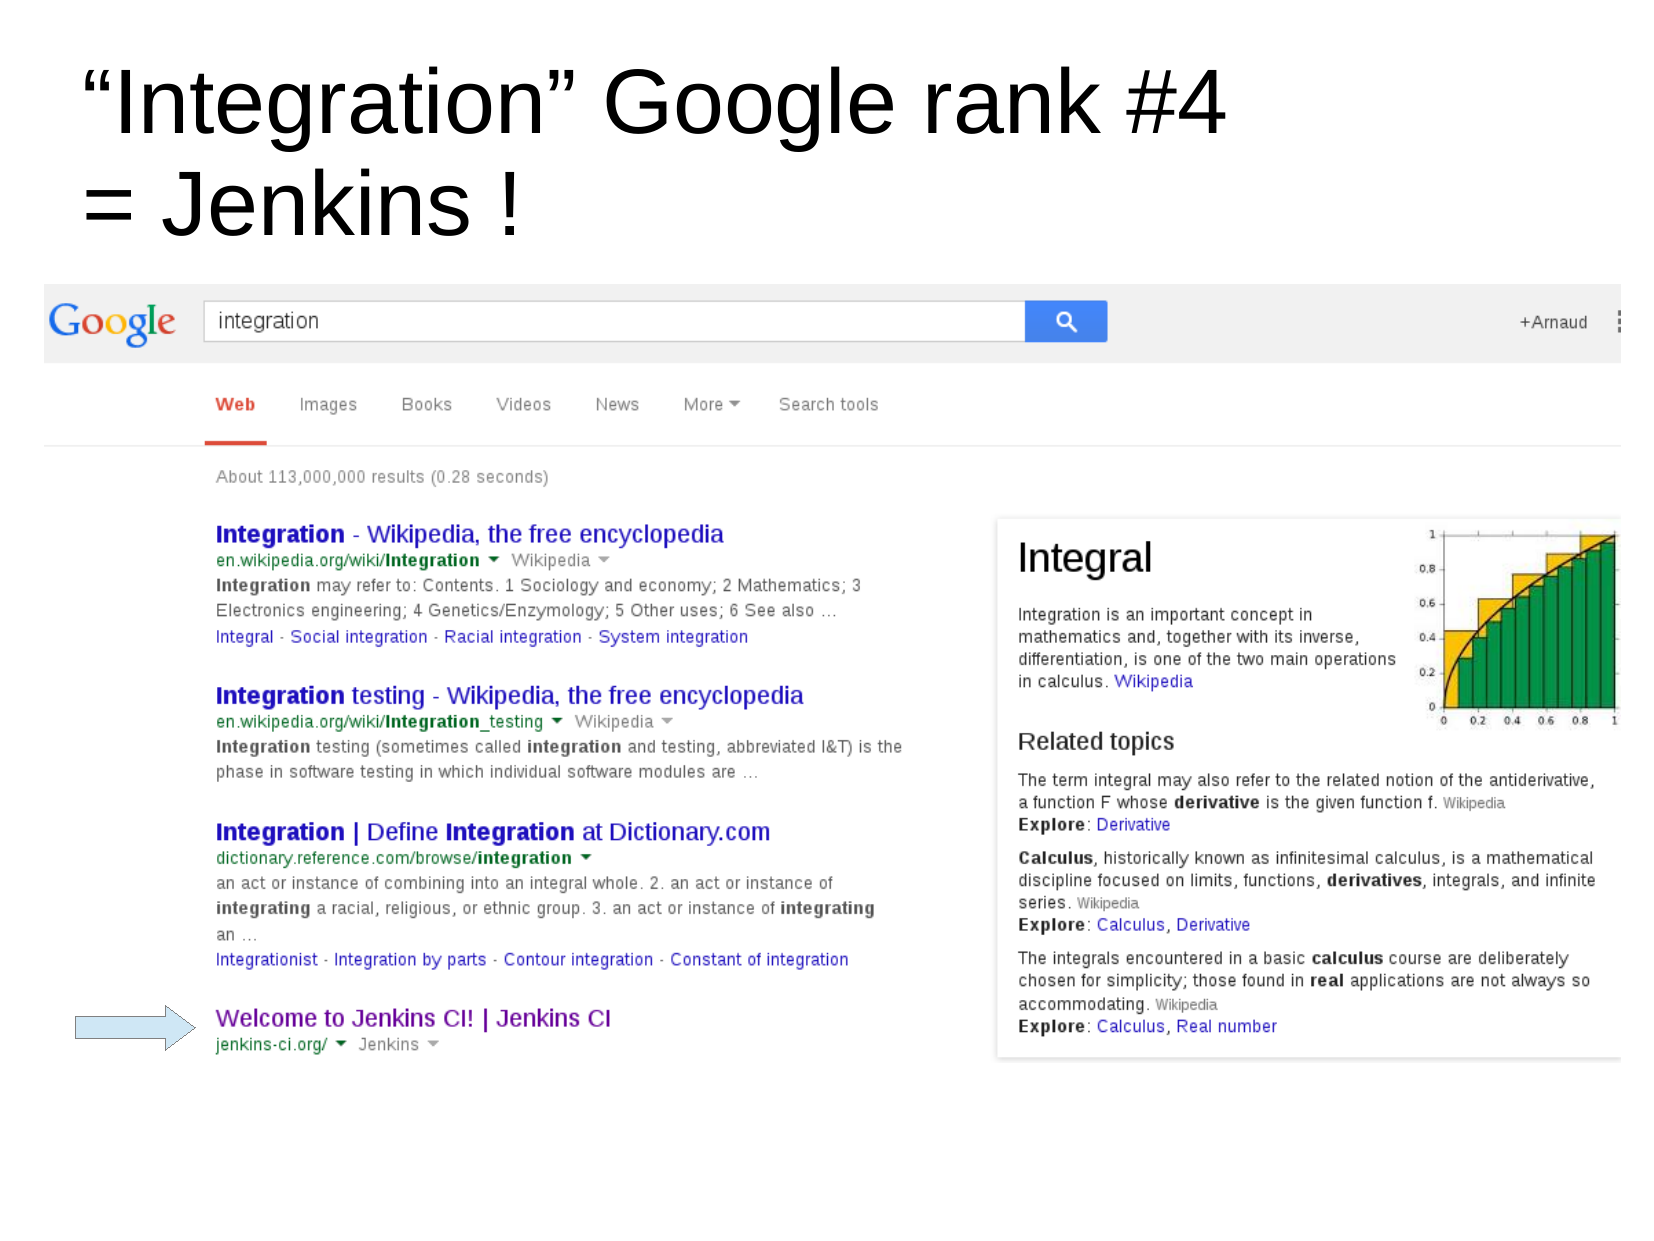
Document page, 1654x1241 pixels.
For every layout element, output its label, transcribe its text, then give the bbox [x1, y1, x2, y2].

picture [44, 284, 1621, 1063]
title “Integration” Google rank #4 = Jenkins ! [82, 49, 1571, 257]
text_box [75, 1005, 196, 1051]
